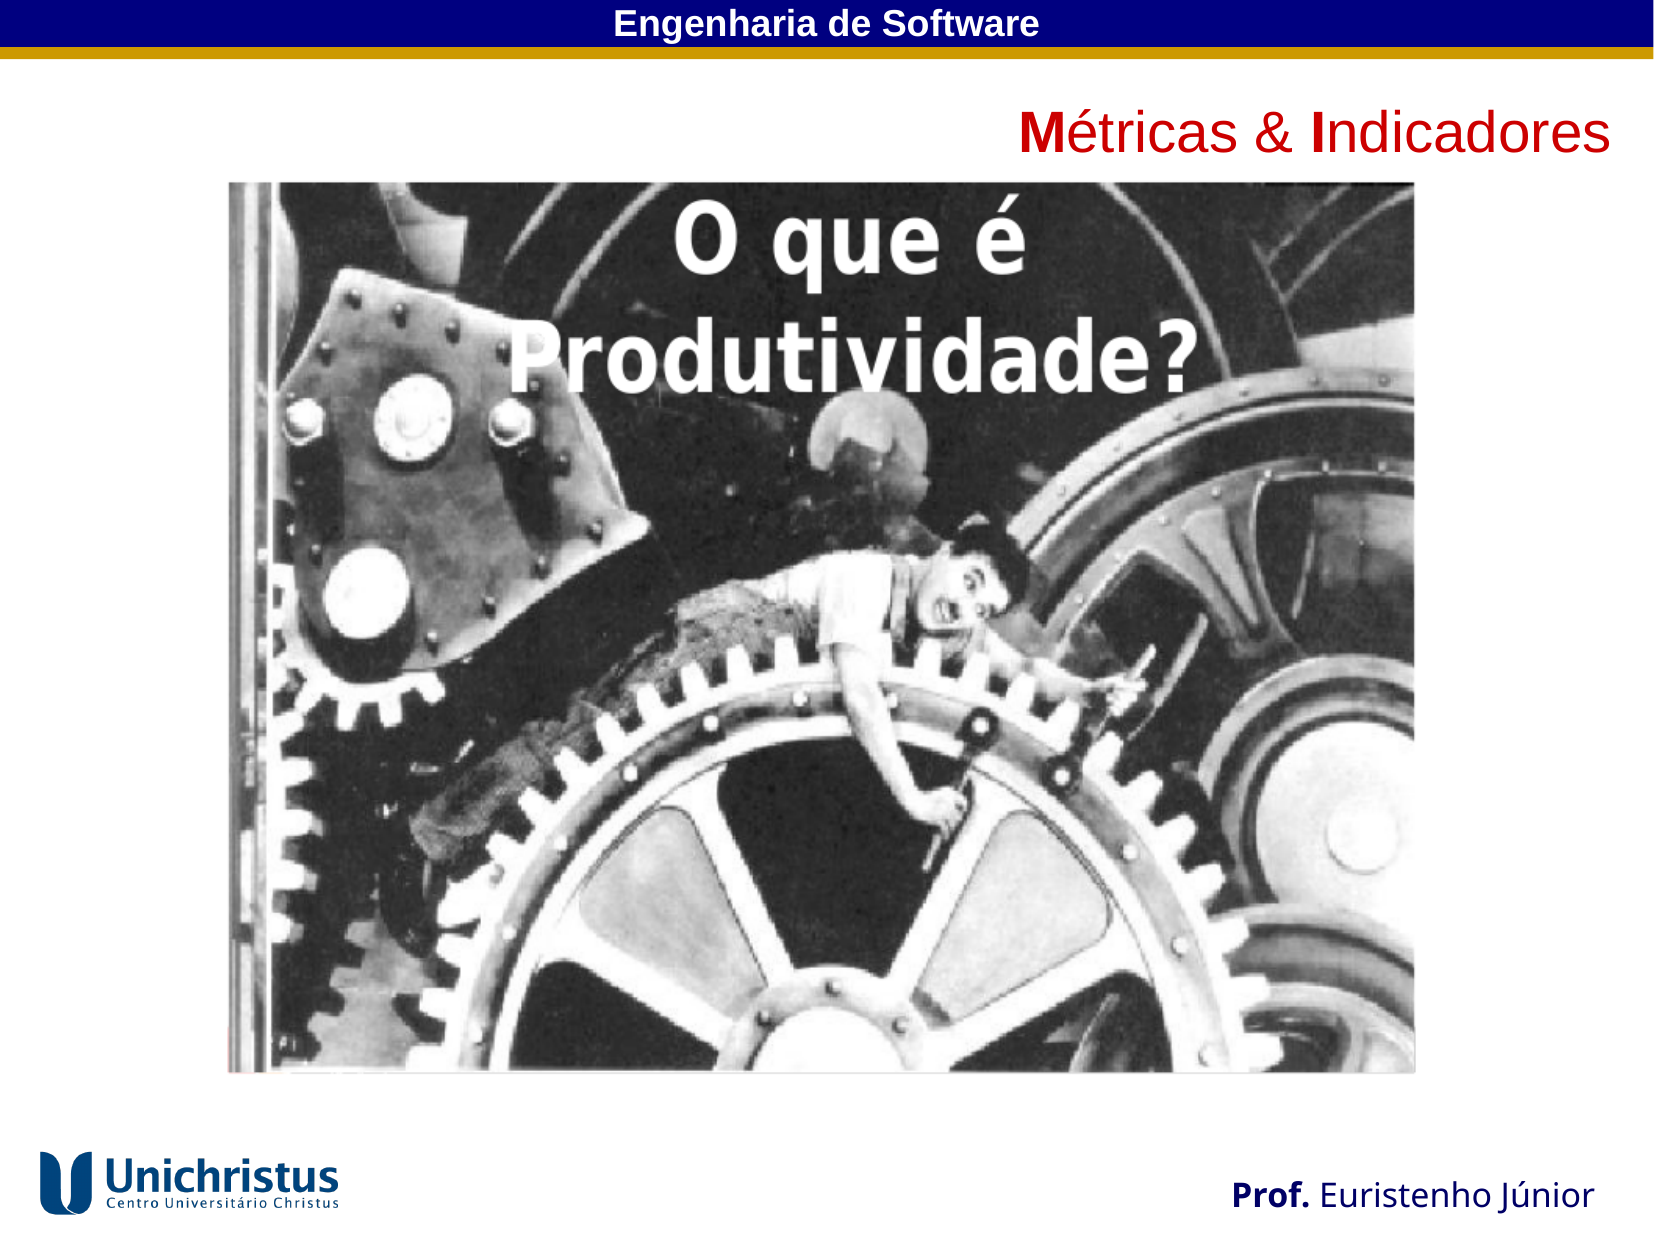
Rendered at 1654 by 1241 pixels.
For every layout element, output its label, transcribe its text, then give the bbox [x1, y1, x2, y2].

picture [223, 178, 1430, 1082]
picture [35, 1148, 343, 1217]
text_box Prof. Euristenho Júnior [1216, 1163, 1654, 1224]
text_box Métricas & Indicadores [1003, 92, 1654, 173]
text_box Engenharia de Software [0, 0, 1654, 47]
text_box [0, 47, 1654, 60]
